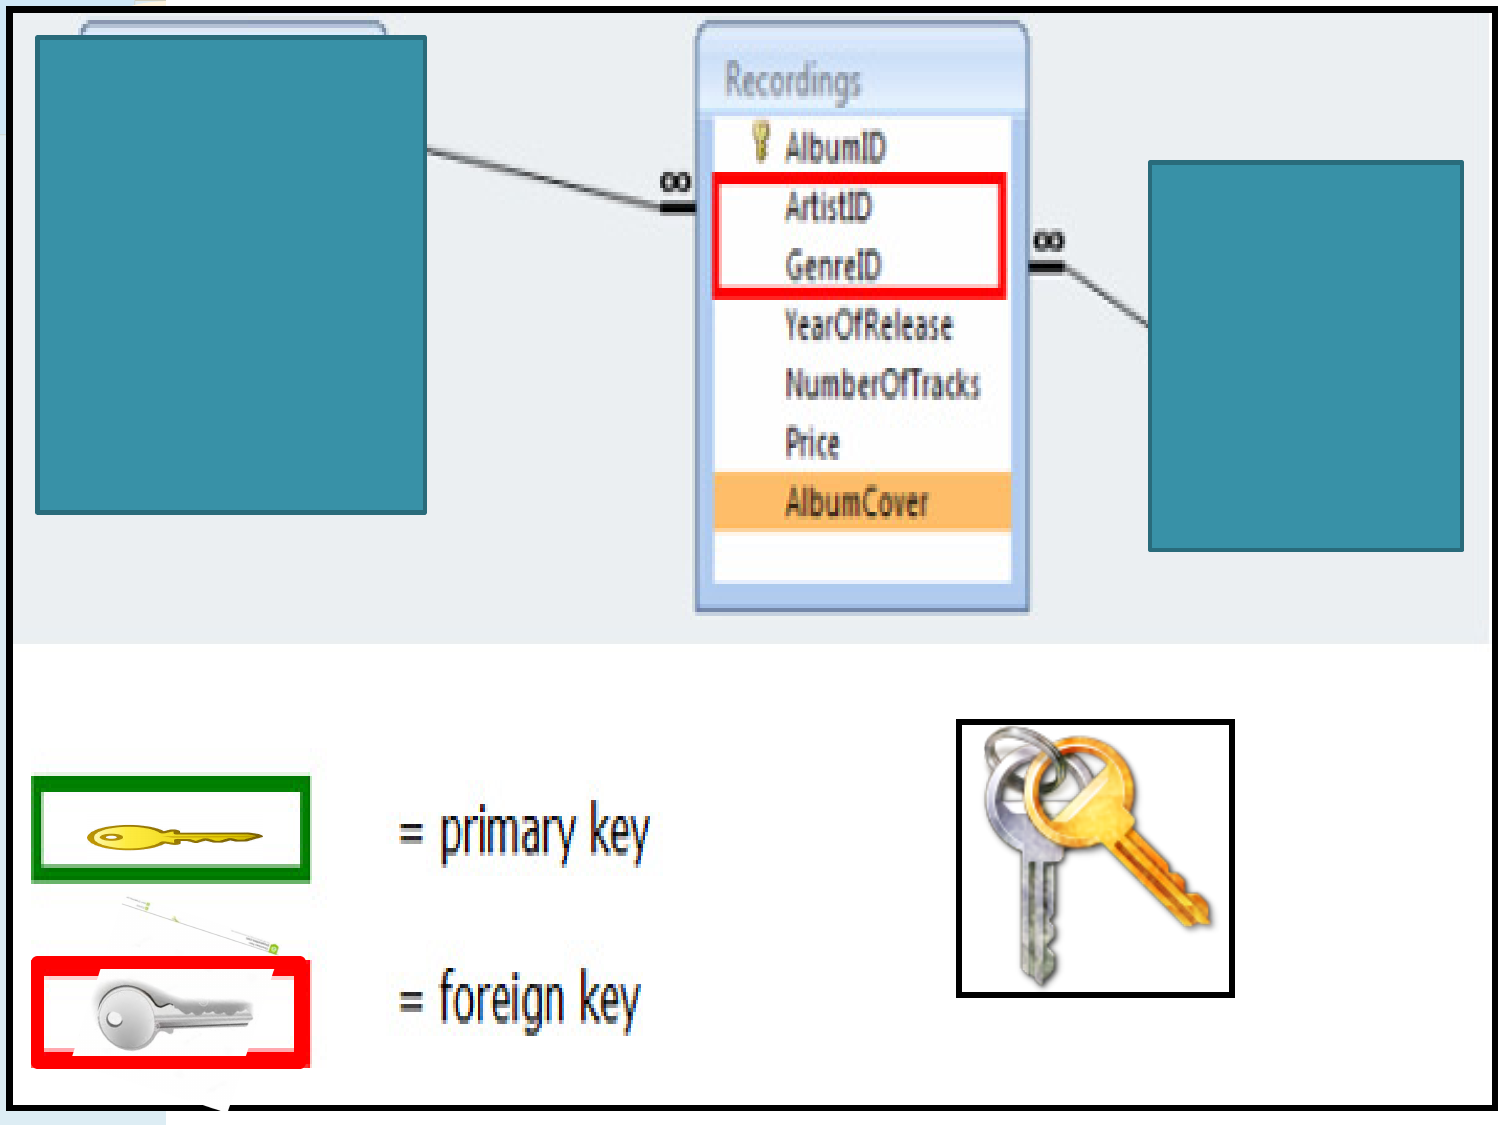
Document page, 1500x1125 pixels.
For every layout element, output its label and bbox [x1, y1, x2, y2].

text_box [1149, 162, 1463, 550]
text_box [37, 37, 425, 513]
picture [12, 12, 1492, 1113]
